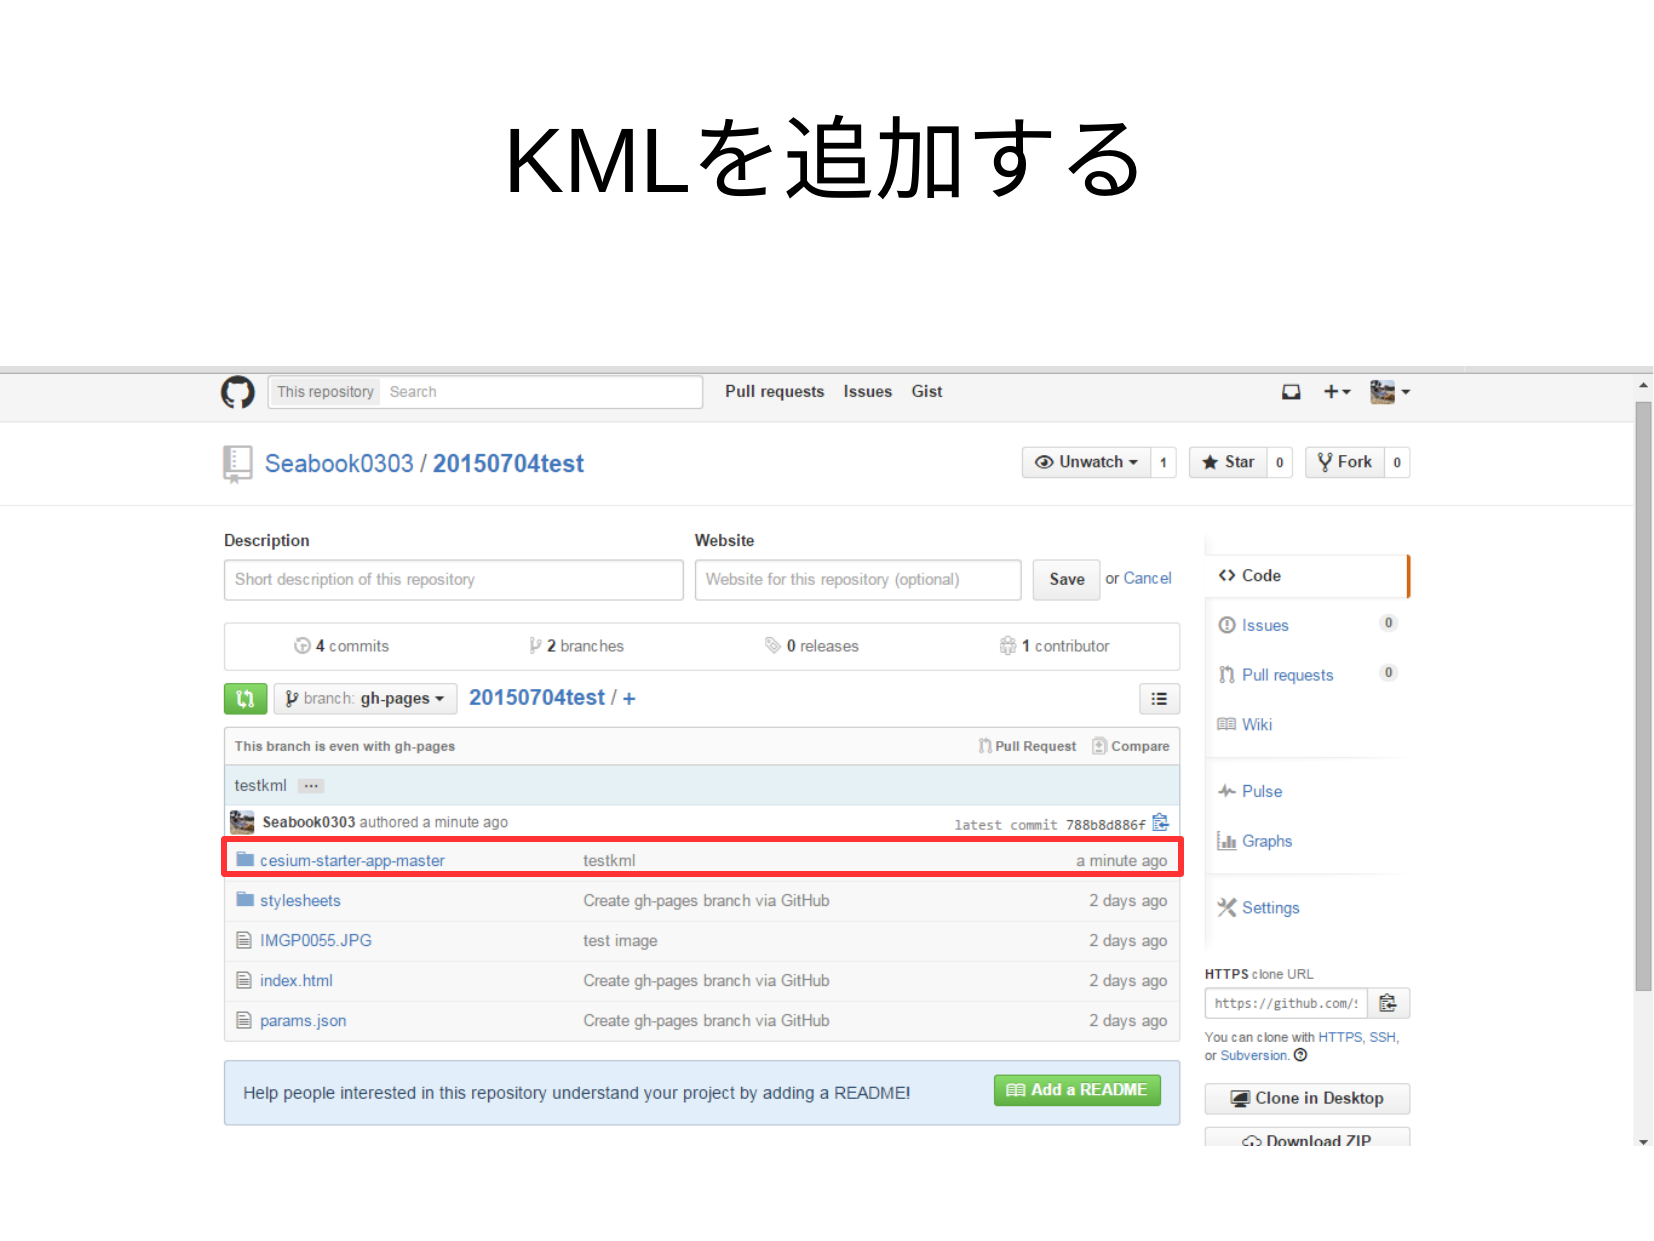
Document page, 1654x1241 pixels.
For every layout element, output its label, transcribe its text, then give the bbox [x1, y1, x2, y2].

title KMLを追加する [82, 49, 1571, 257]
picture [0, 366, 1654, 1146]
